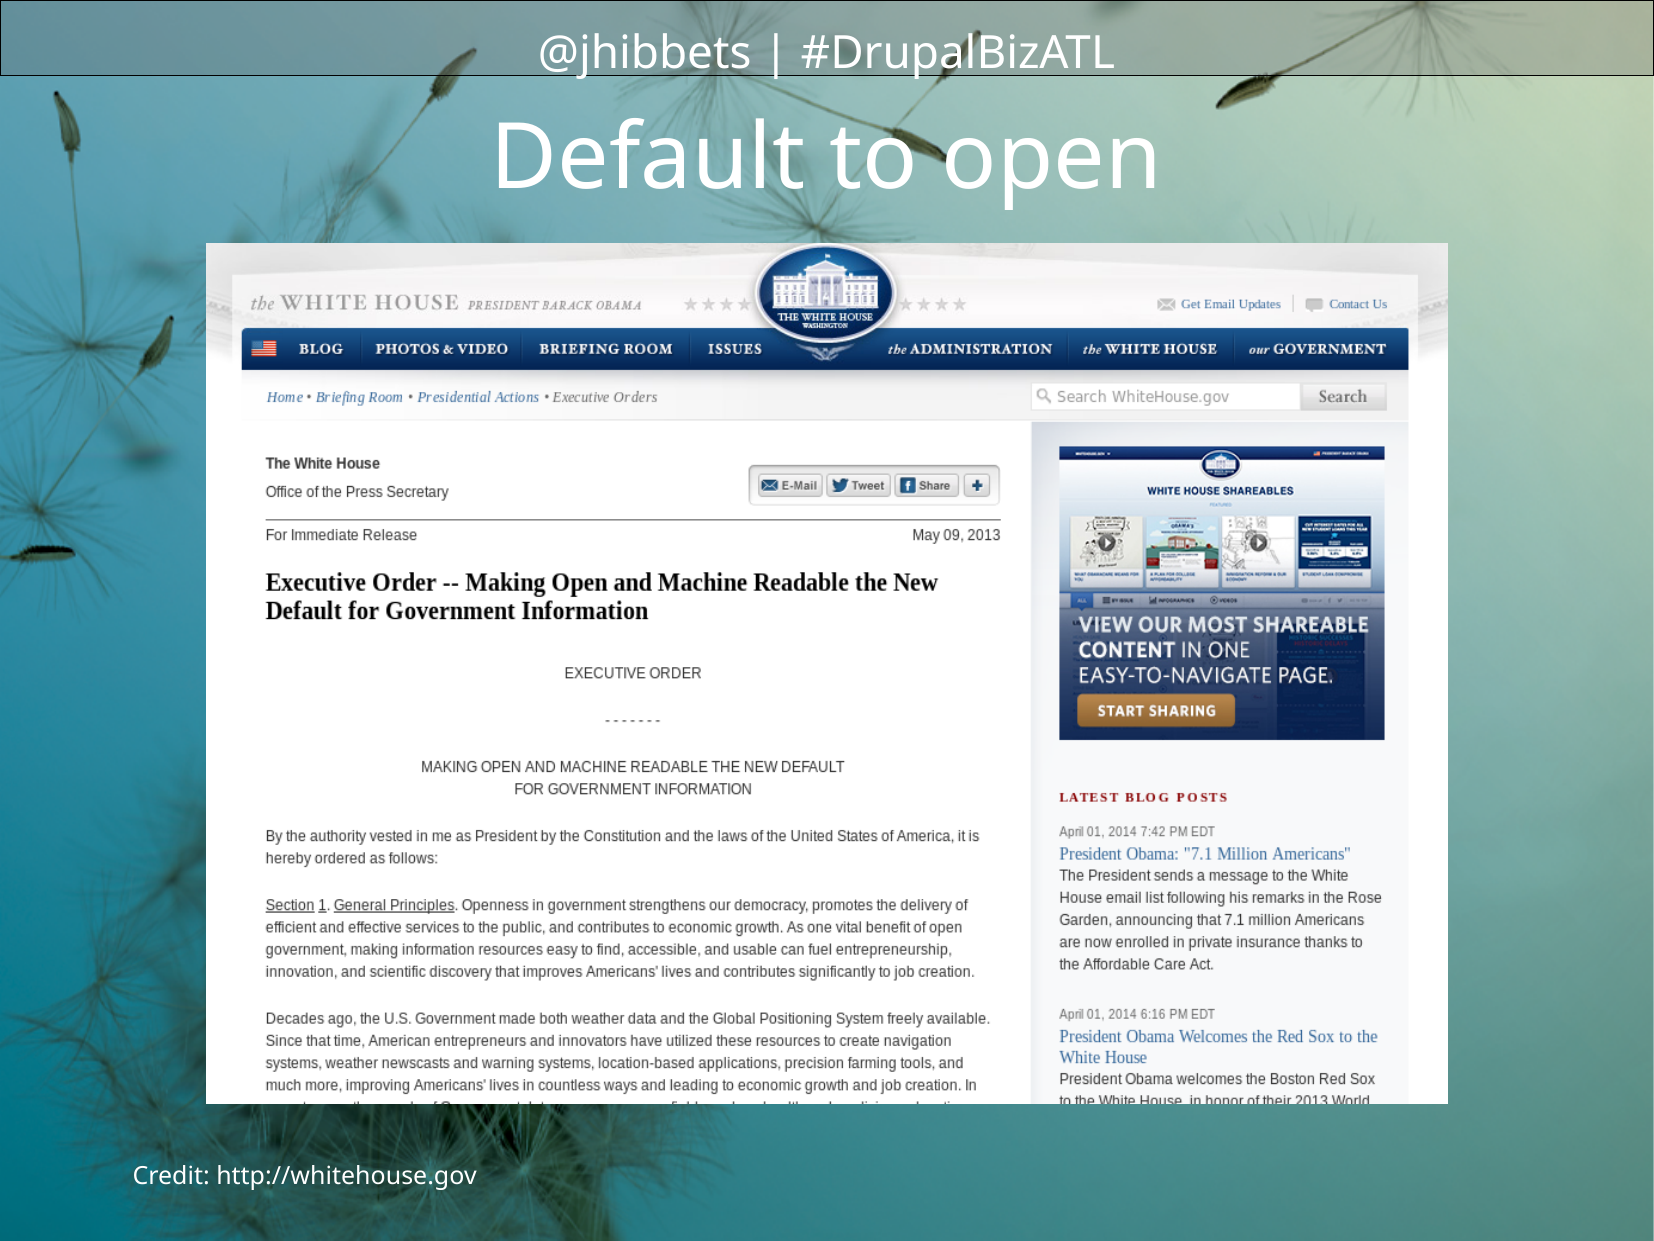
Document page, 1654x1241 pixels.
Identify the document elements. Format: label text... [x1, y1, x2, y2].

title Default to open [82, 49, 1571, 257]
picture [0, 76, 1654, 1241]
text_box Credit: http://whitehouse.gov [117, 1150, 496, 1194]
